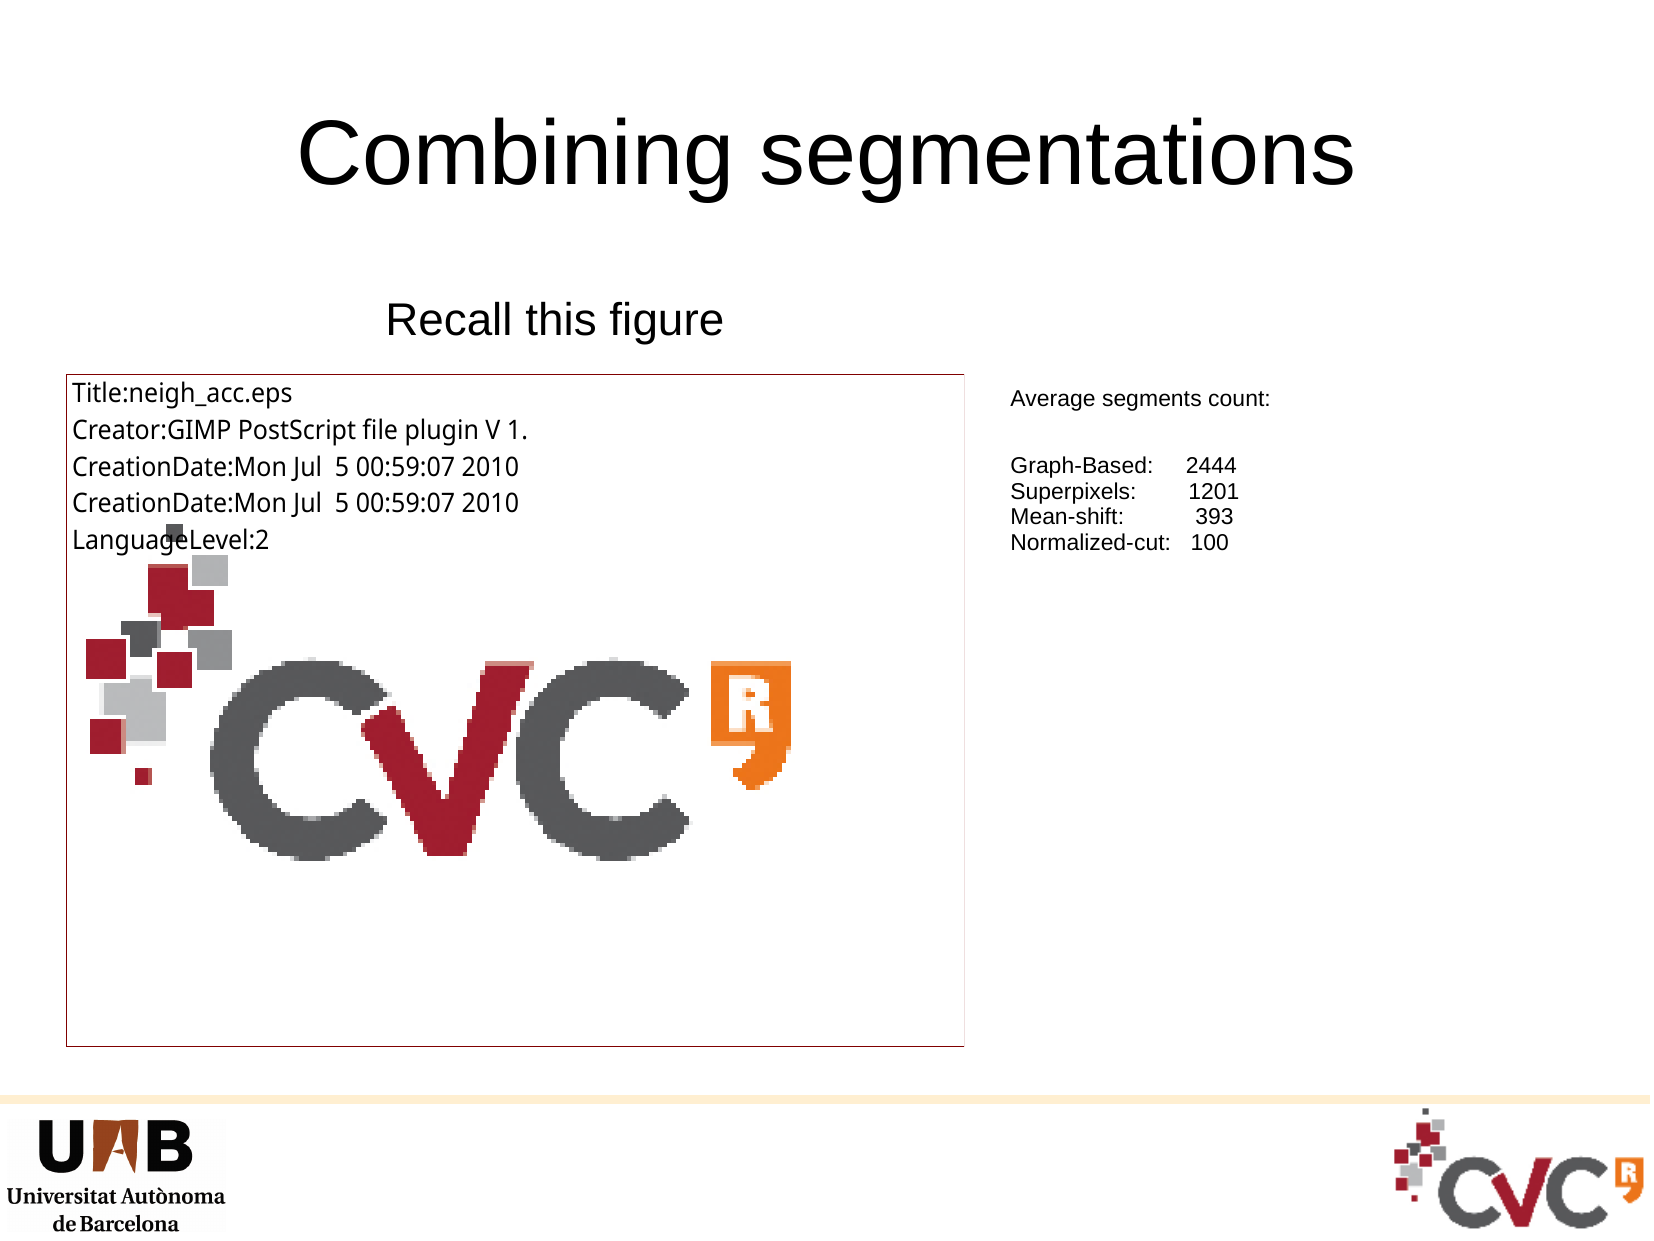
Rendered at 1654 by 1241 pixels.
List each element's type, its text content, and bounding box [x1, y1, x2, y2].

picture [64, 372, 965, 1047]
text_box Average segments count: Graph-Based: 2444 Superpixels: 1201 Mean-shift: 393 Normalized-cut: 100 [995, 378, 1313, 563]
picture [1393, 1107, 1650, 1235]
picture [7, 1119, 226, 1232]
title Combining segmentations [82, 49, 1571, 257]
list Recall this figure [314, 294, 795, 373]
